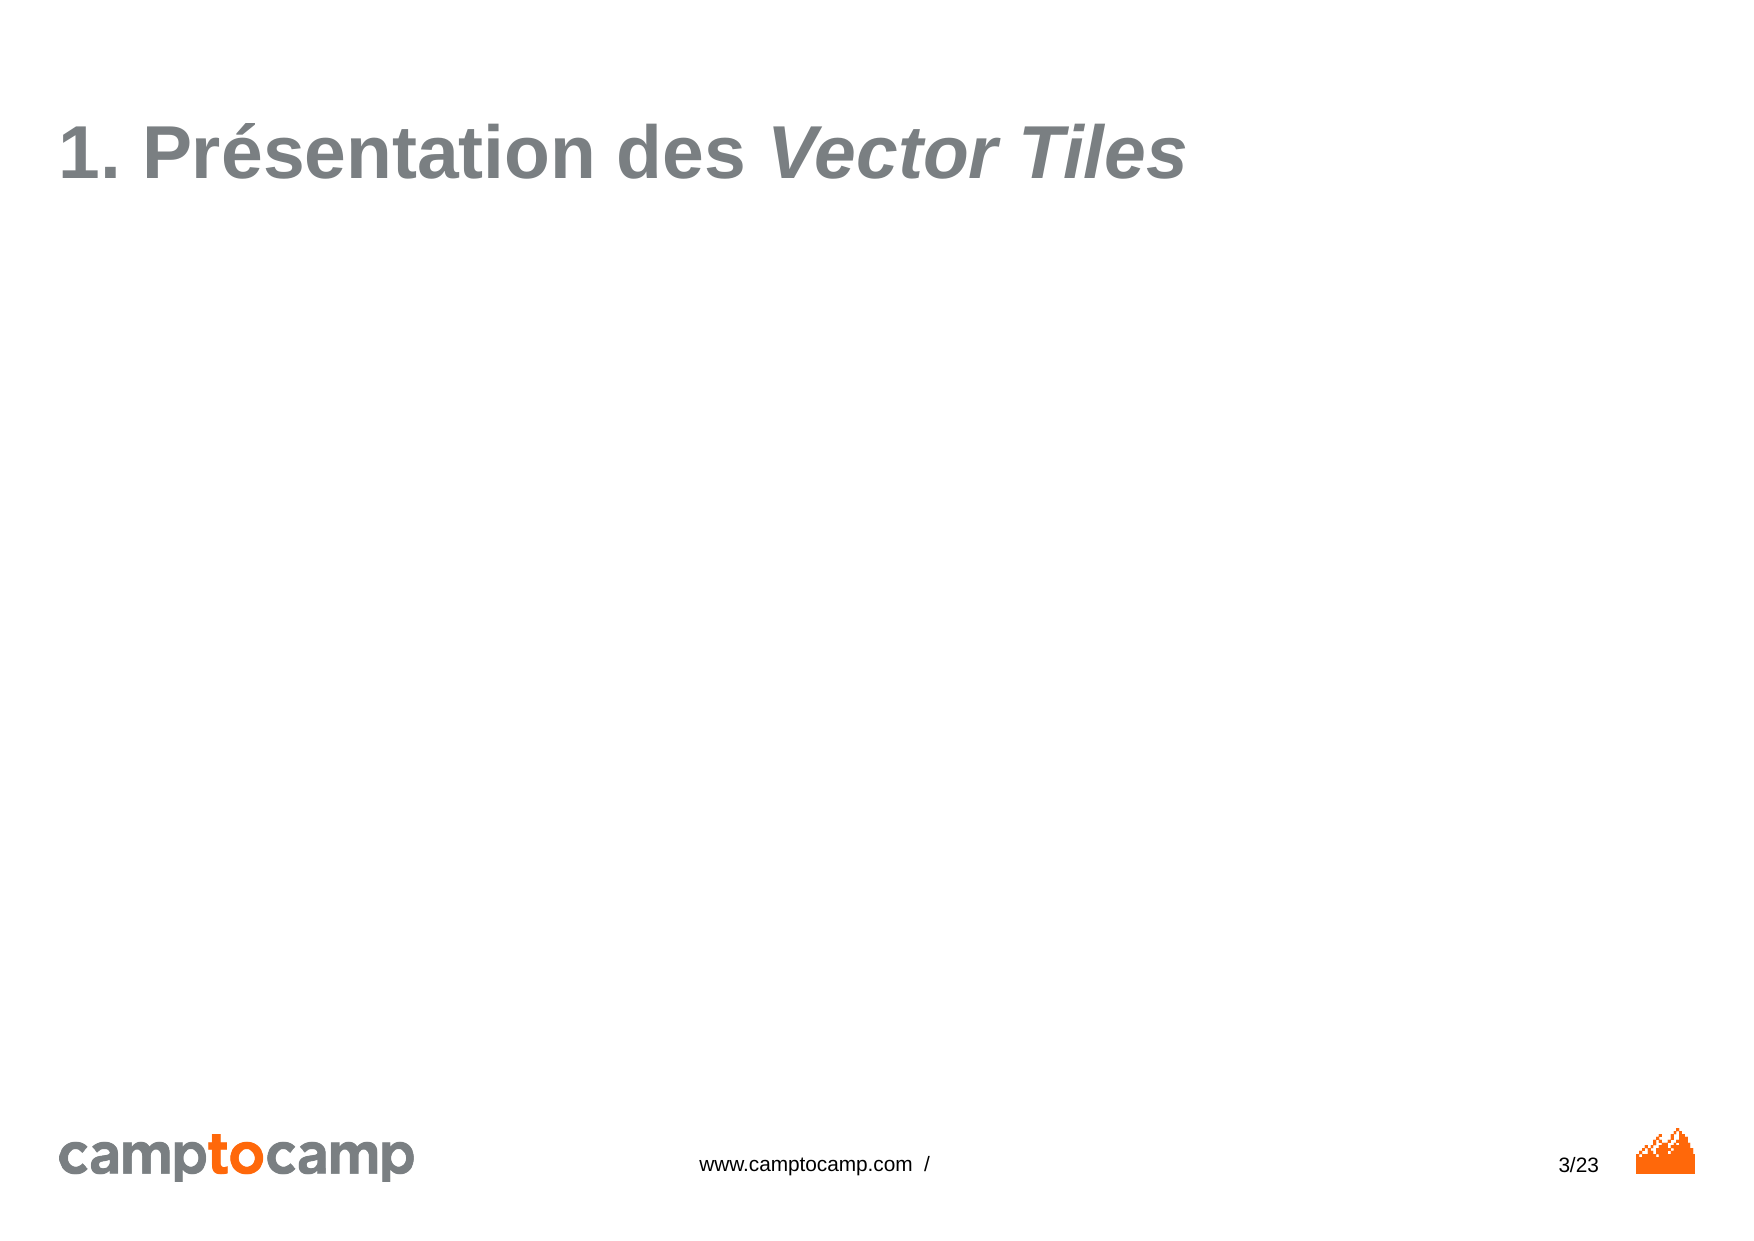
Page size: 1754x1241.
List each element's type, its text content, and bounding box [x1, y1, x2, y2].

picture [1636, 1128, 1695, 1174]
title 1. Présentation des Vector Tiles [59, 59, 1695, 247]
picture [59, 1134, 414, 1182]
